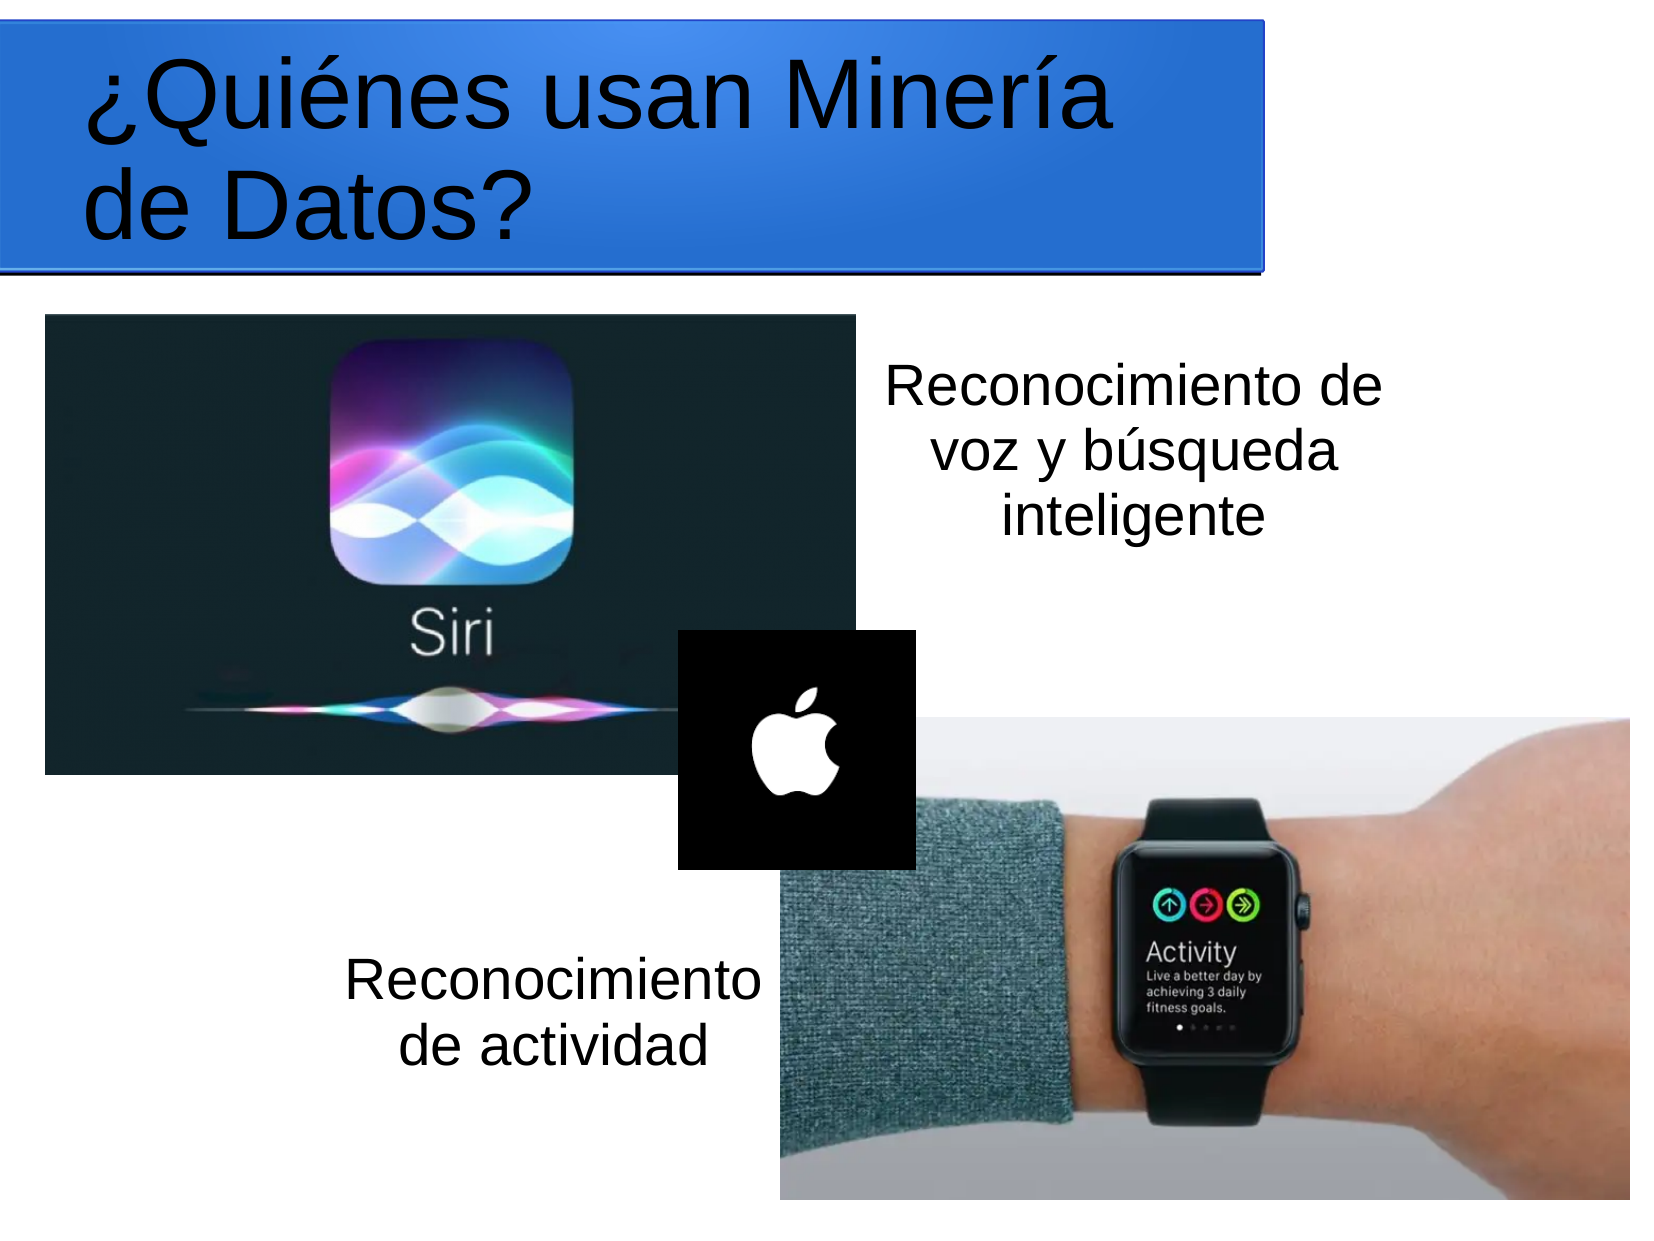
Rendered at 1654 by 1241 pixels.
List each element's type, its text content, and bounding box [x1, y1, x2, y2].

text_box Reconocimiento de actividad [330, 939, 826, 1171]
text_box Reconocimiento de voz y búsqueda inteligente [870, 345, 1426, 620]
title ¿Quiénes usan Minería de Datos? [82, 38, 1235, 261]
picture [45, 314, 1630, 1201]
